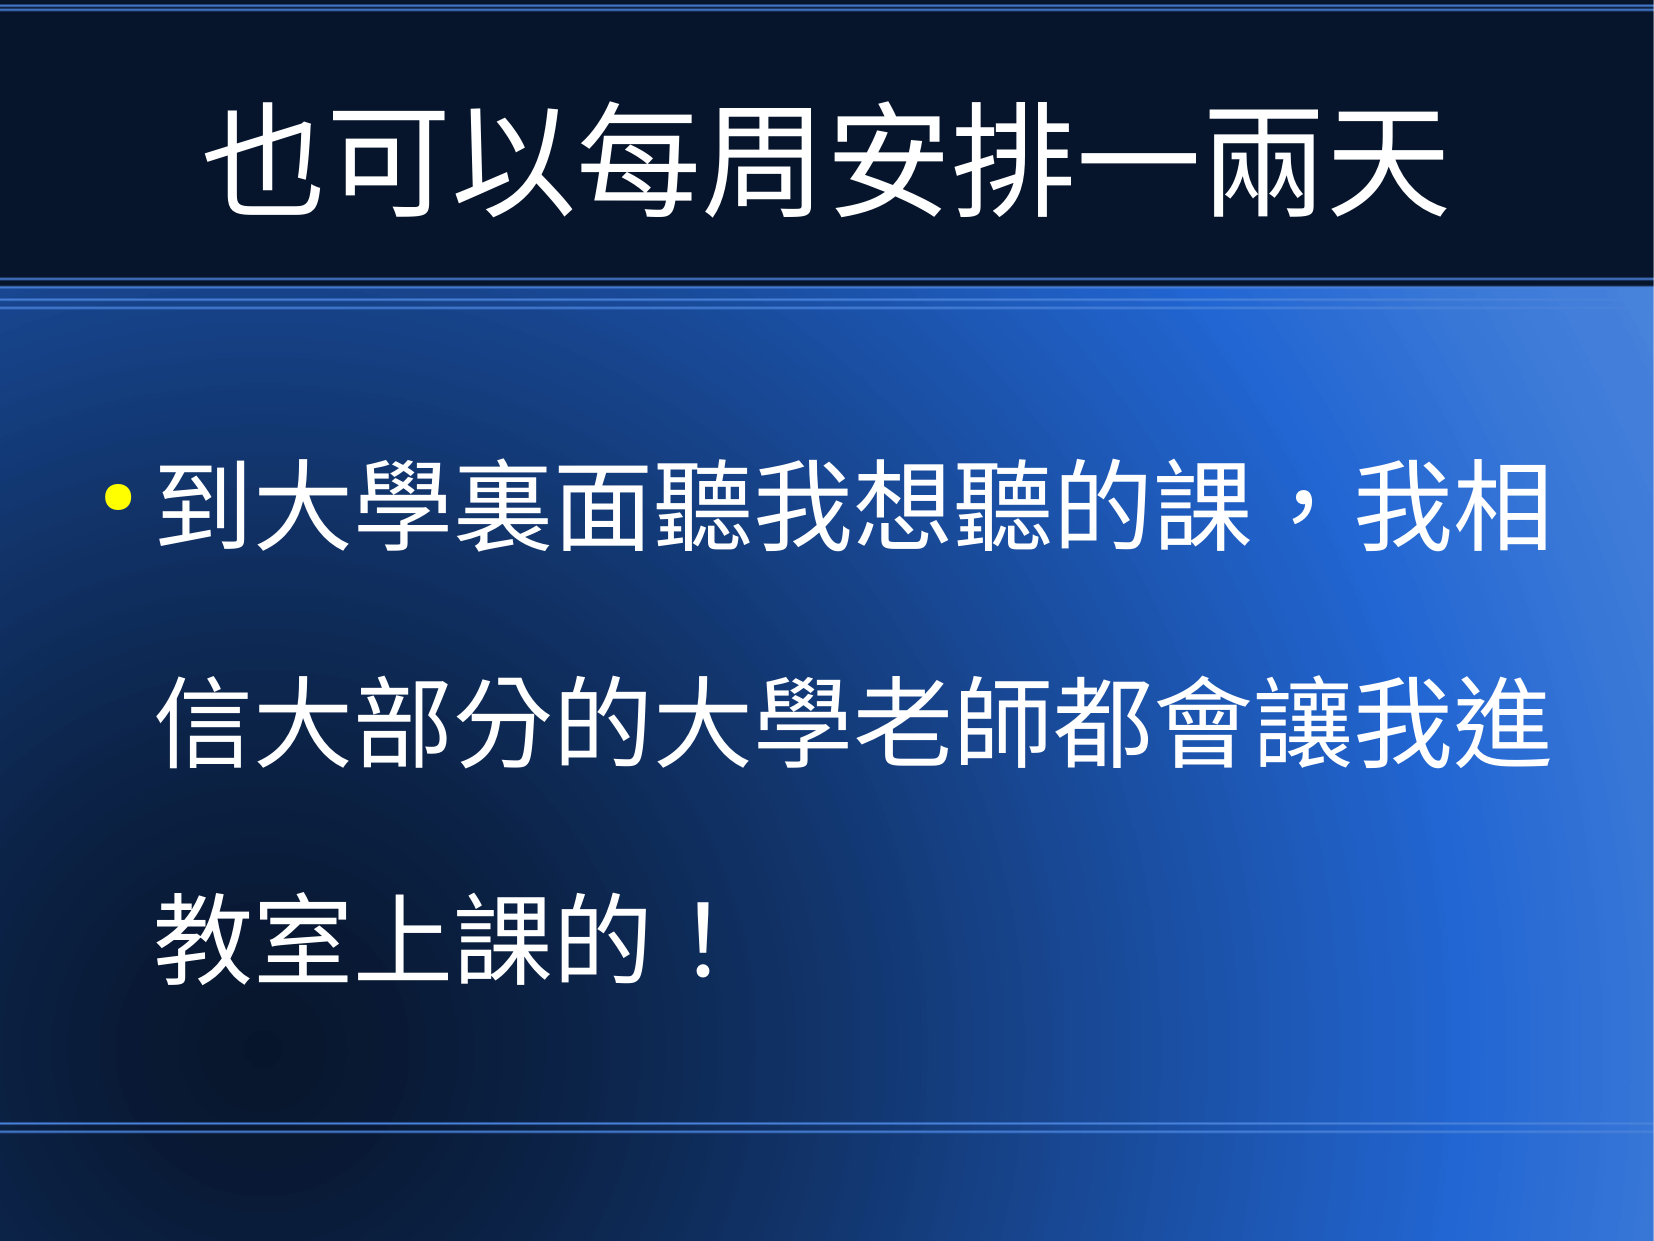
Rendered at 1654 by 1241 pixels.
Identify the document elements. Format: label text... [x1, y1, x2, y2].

list 到大學裏面聽我想聽的課，我相信大部分的大學老師都會讓我進教室上課的！ [82, 355, 1571, 1241]
title 也可以每周安排一兩天 [82, 49, 1571, 257]
picture [0, 0, 1654, 1241]
